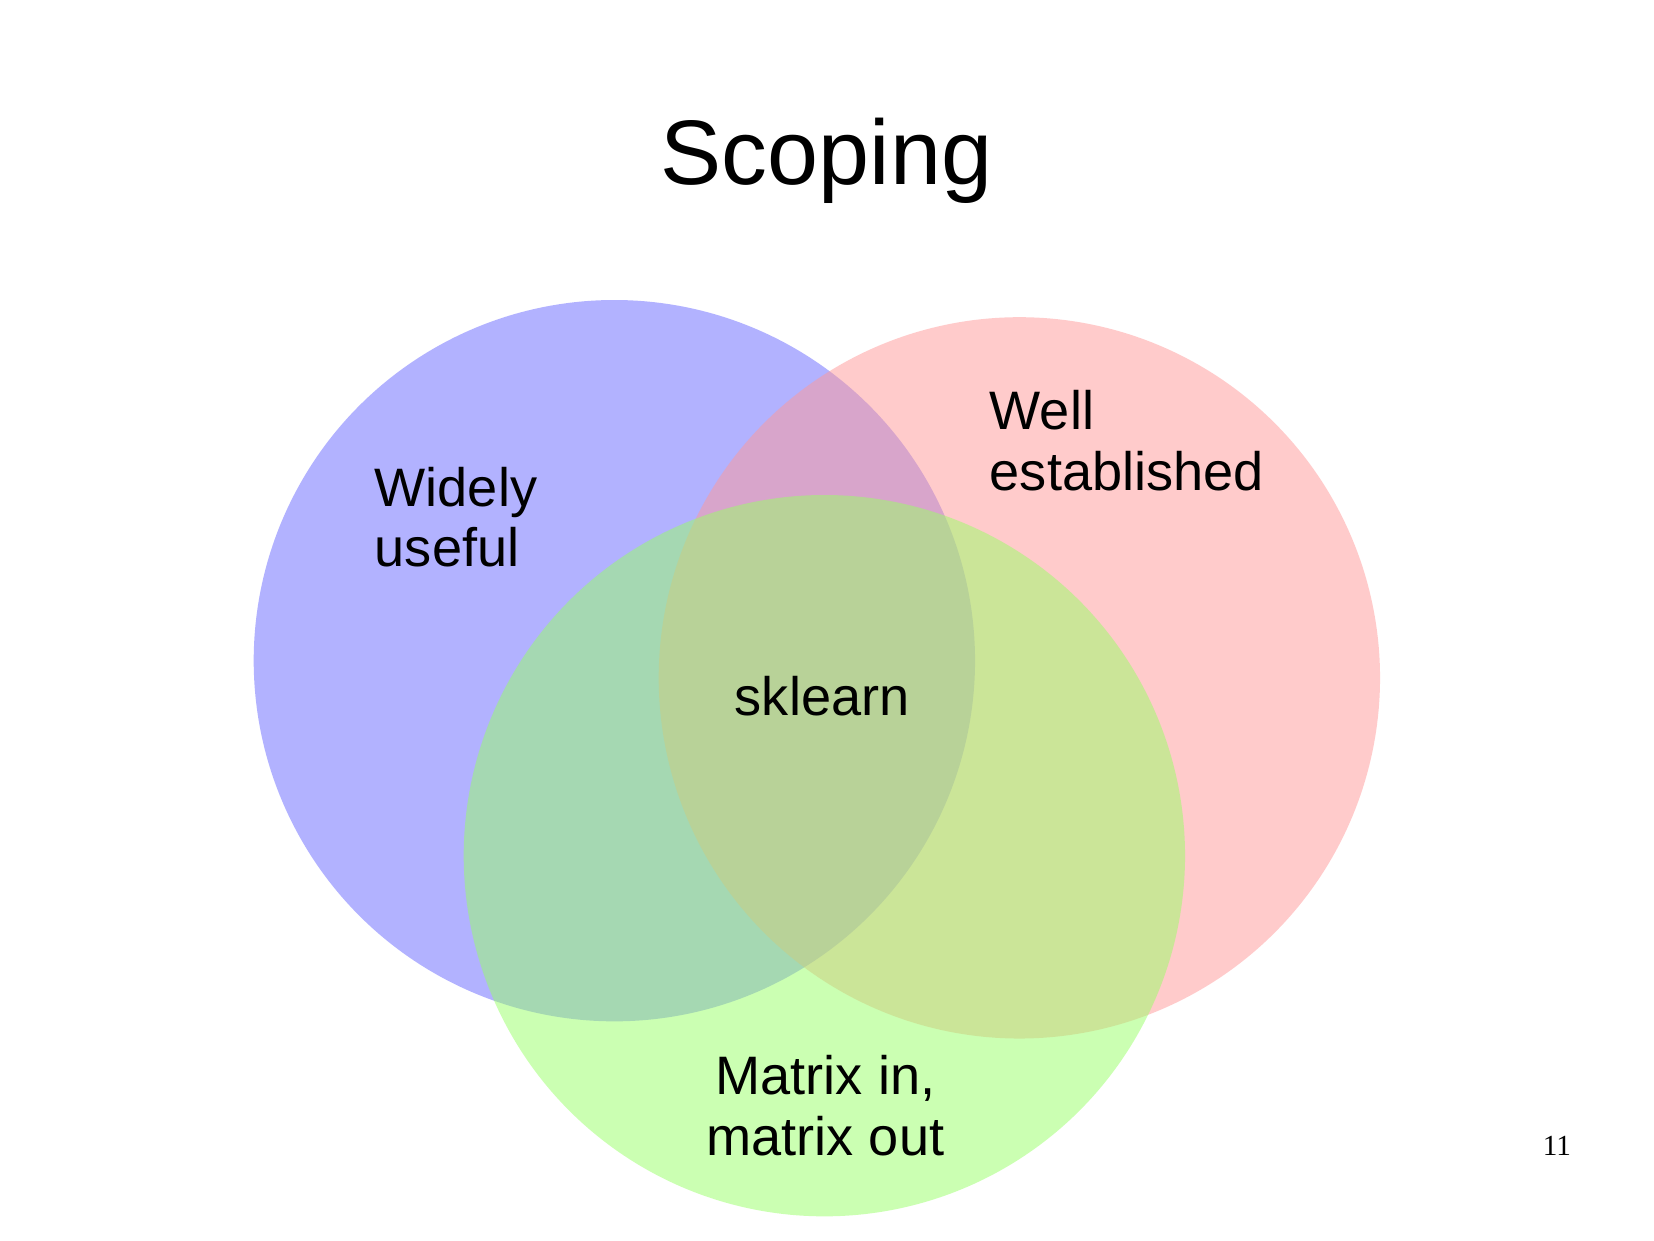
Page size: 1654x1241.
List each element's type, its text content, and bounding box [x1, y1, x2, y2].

text_box Well established [975, 373, 1306, 511]
text_box Widely useful [360, 450, 553, 587]
text_box Matrix in, matrix out [691, 1038, 962, 1175]
text_box sklearn [720, 659, 1006, 736]
title Scoping [82, 49, 1571, 257]
text_box [253, 300, 1381, 1217]
